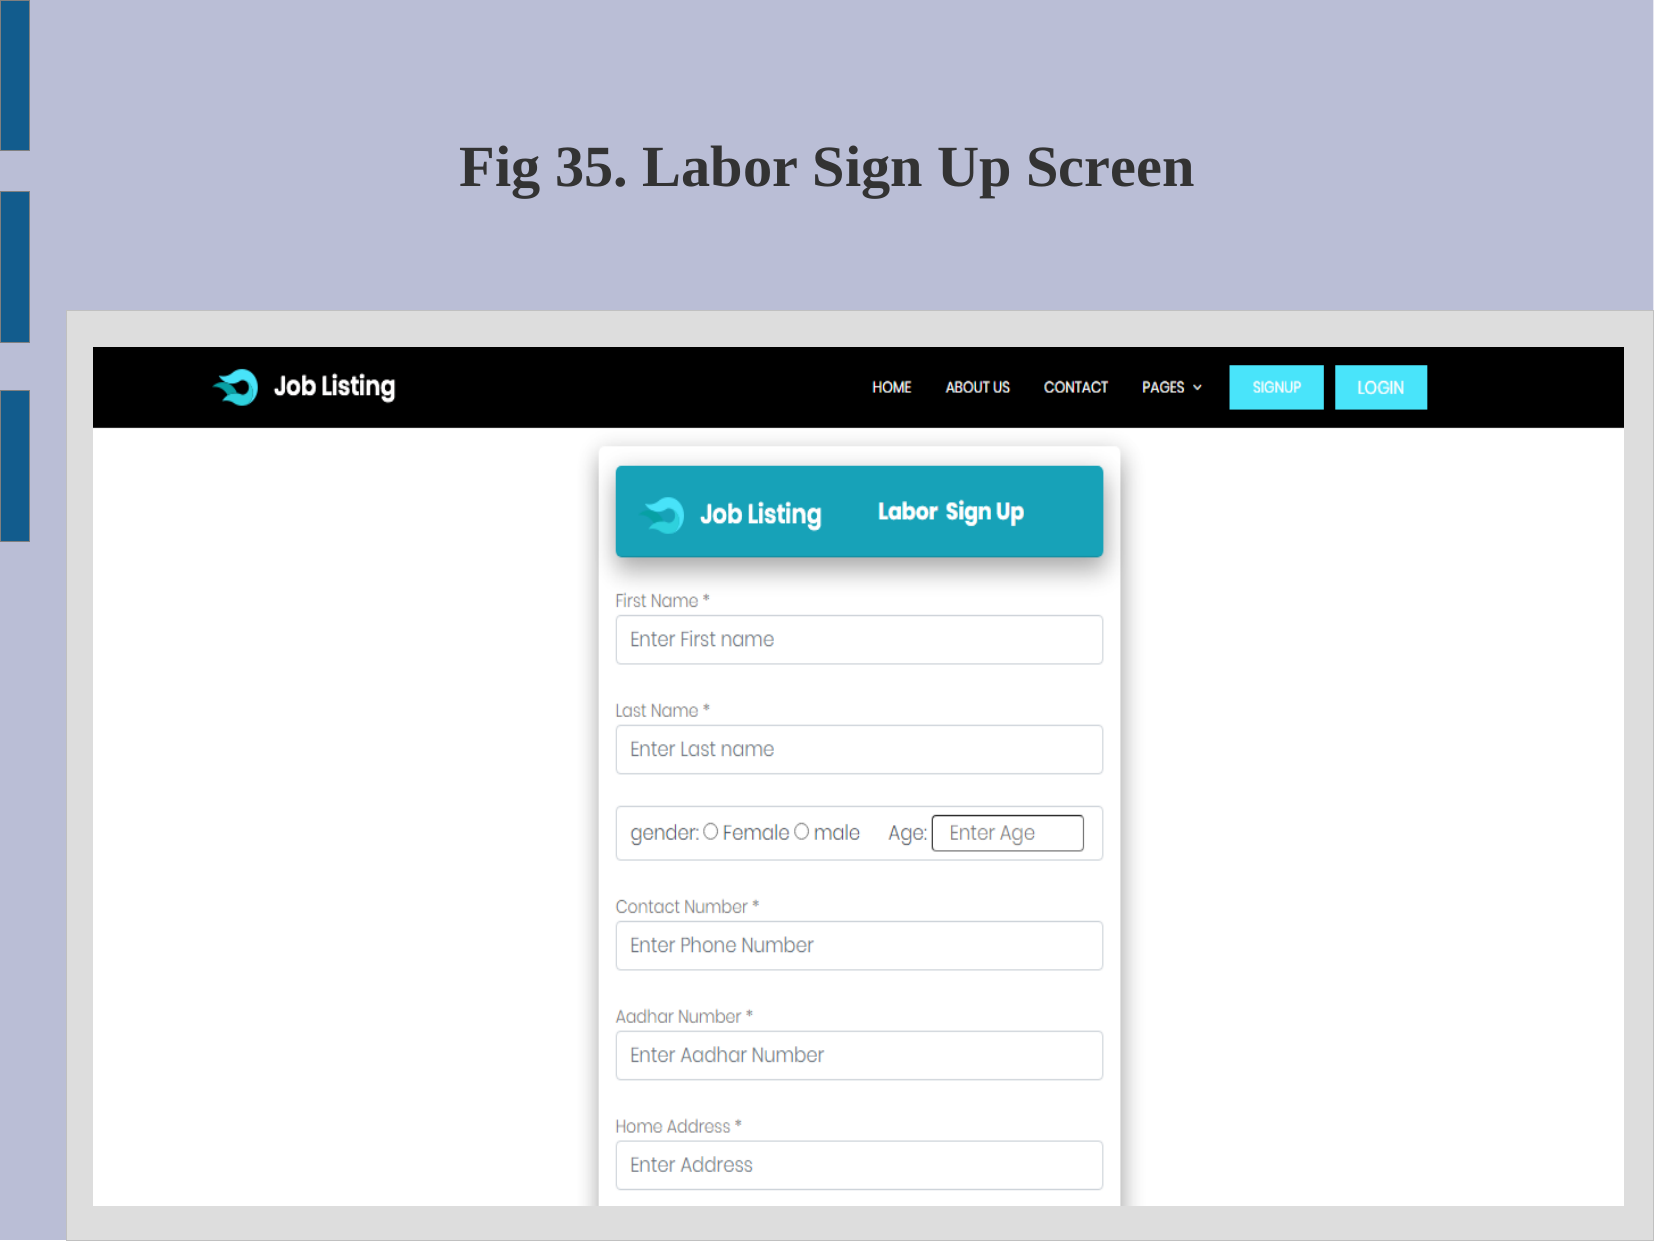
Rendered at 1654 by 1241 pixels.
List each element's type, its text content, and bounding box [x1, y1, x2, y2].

picture [93, 347, 1624, 1206]
title Fig 35. Labor Sign Up Screen [121, 62, 1534, 271]
